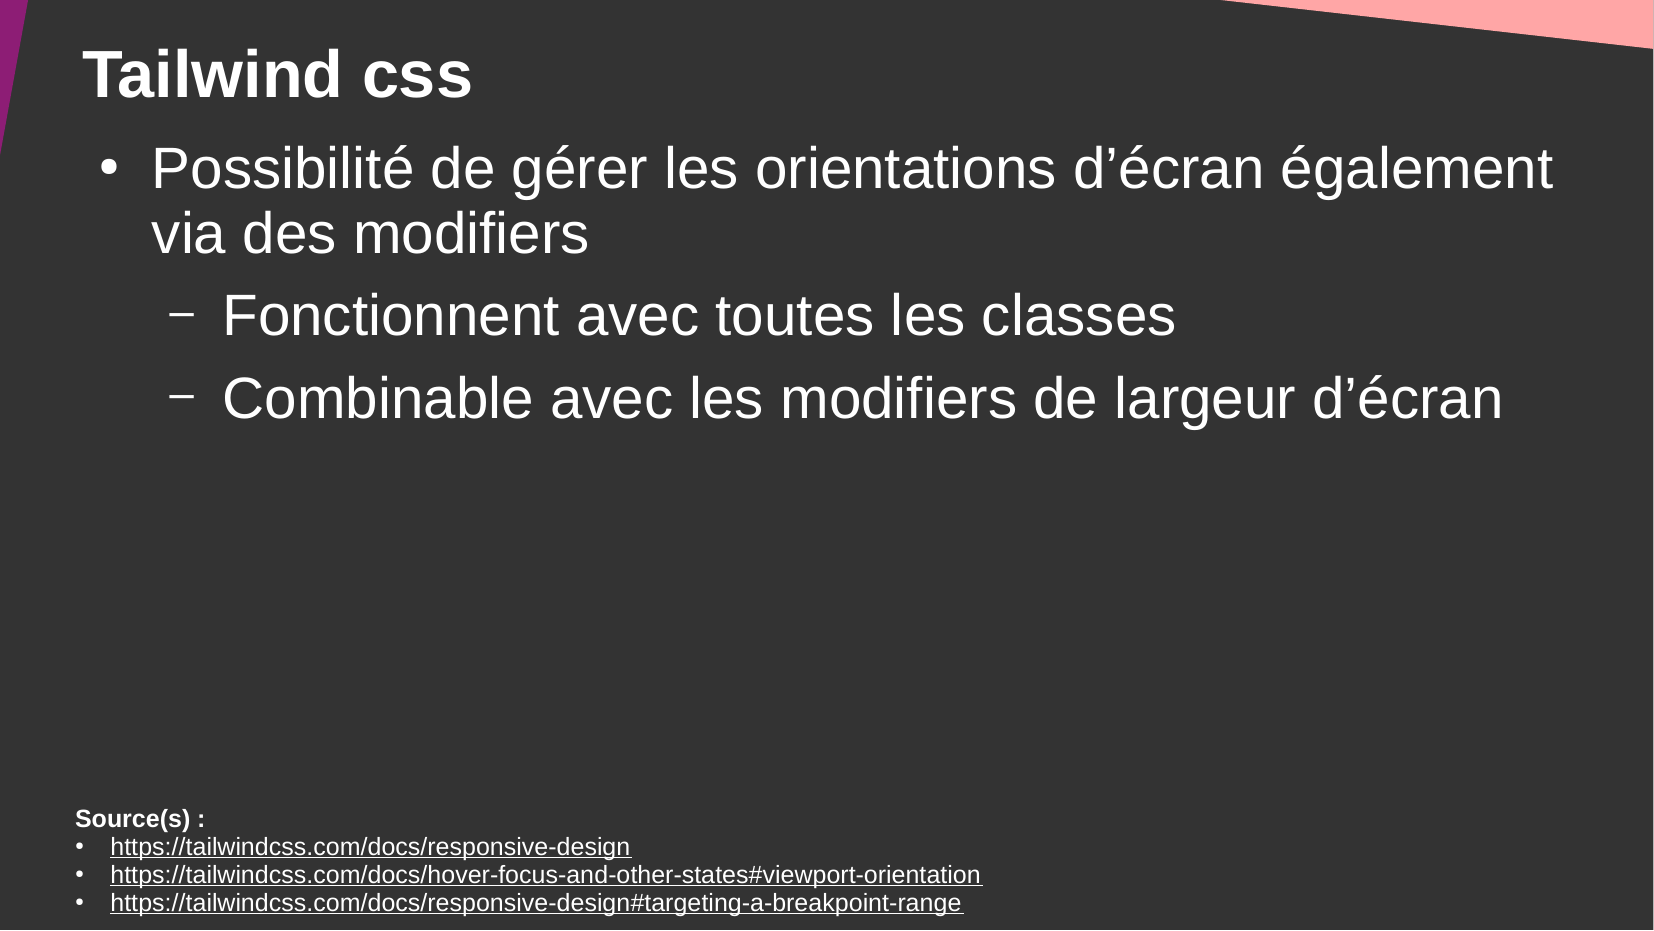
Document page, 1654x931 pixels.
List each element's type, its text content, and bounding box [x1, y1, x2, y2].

text_box Source(s) : https://tailwindcss.com/docs/responsive-design https://tailwindcss.com/docs/hover-focus-and-other-states#viewport-orientation https://tailwindcss.com/docs/responsive-design#targeting-a-breakpoint-range [60, 797, 1546, 925]
list Possibilité de gérer les orientations d’écran également via des modifiers Fonctionnent avec toutes les classes Combinable avec les modifiers de largeur d’écran [80, 135, 1605, 603]
text_box [1220, 0, 1654, 49]
title Tailwind css [82, 37, 1571, 122]
text_box [0, 0, 29, 156]
